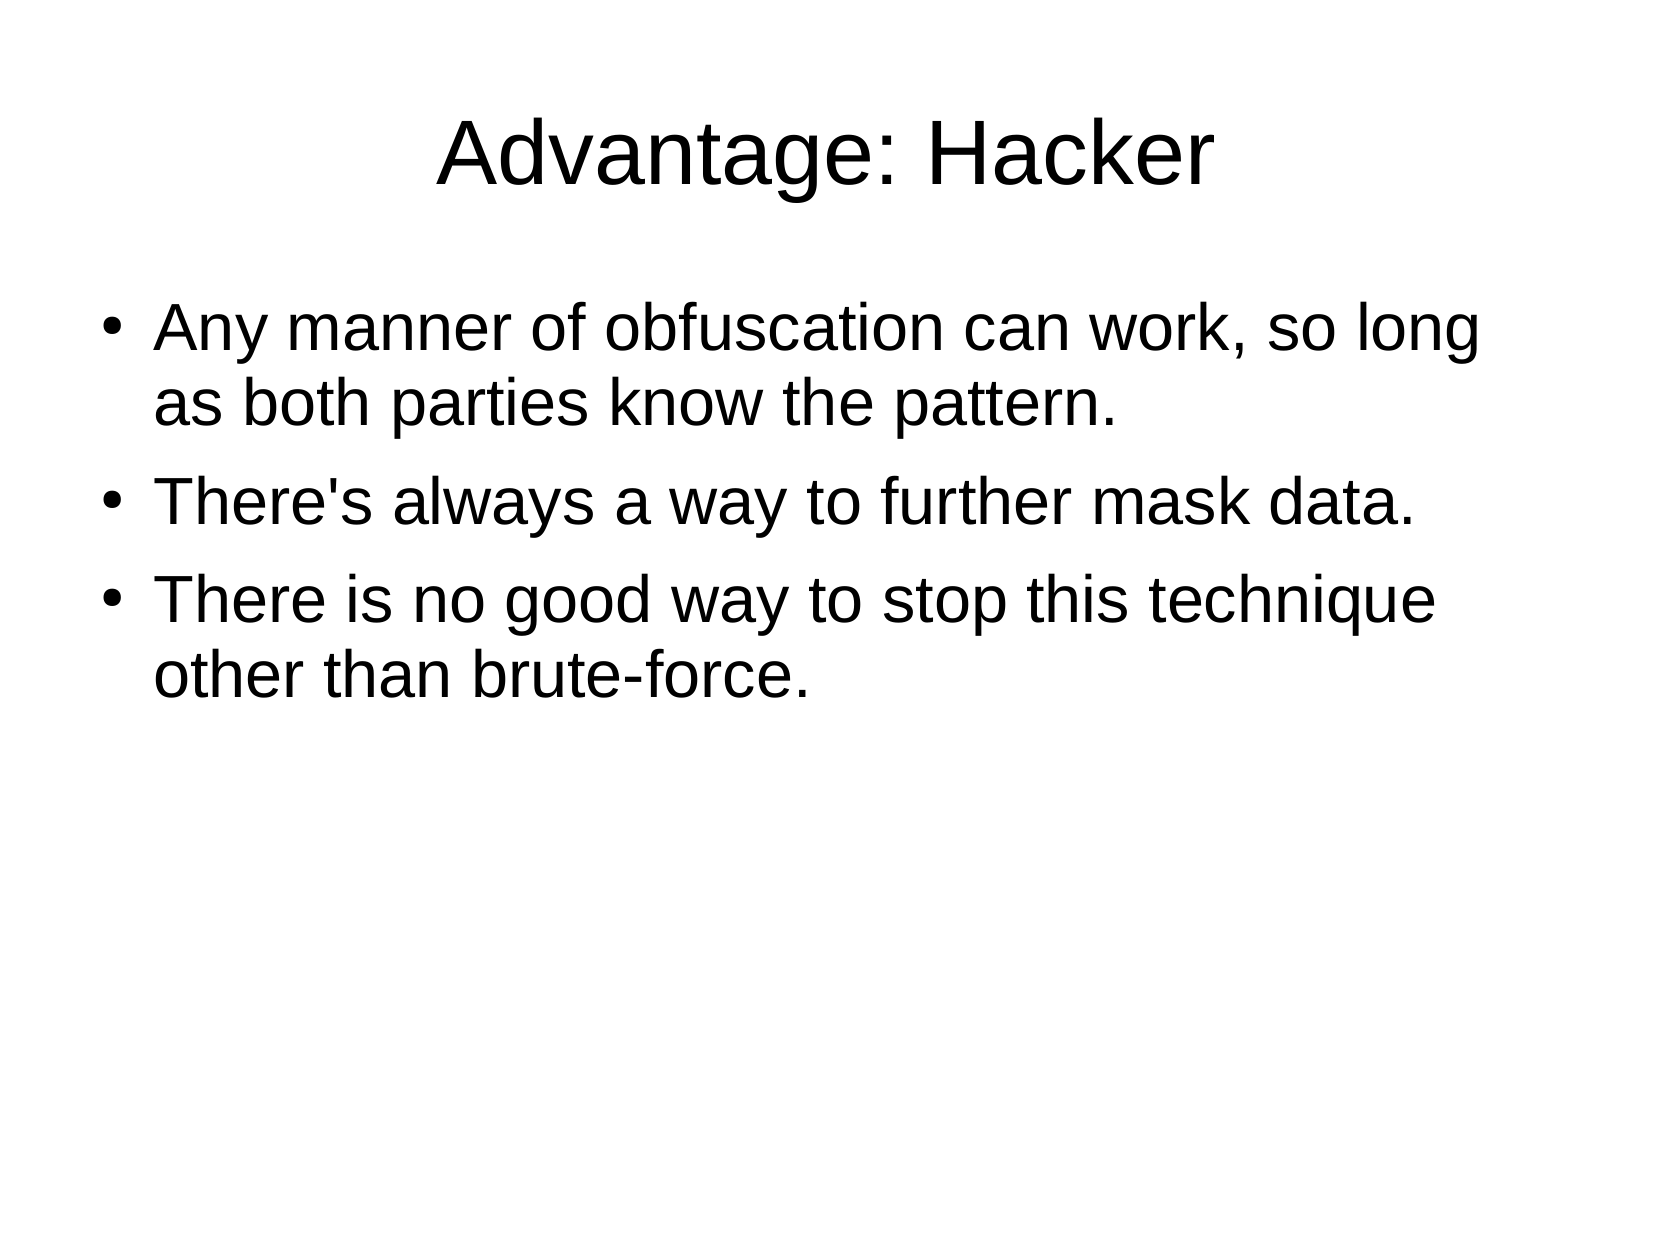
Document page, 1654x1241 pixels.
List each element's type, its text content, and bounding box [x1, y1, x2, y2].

subtitle Any manner of obfuscation can work, so long as both parties know the pattern. There's always a way to further mask data. There is no good way to stop this technique other than brute-force. [82, 290, 1571, 1109]
title Advantage: Hacker [82, 49, 1571, 257]
